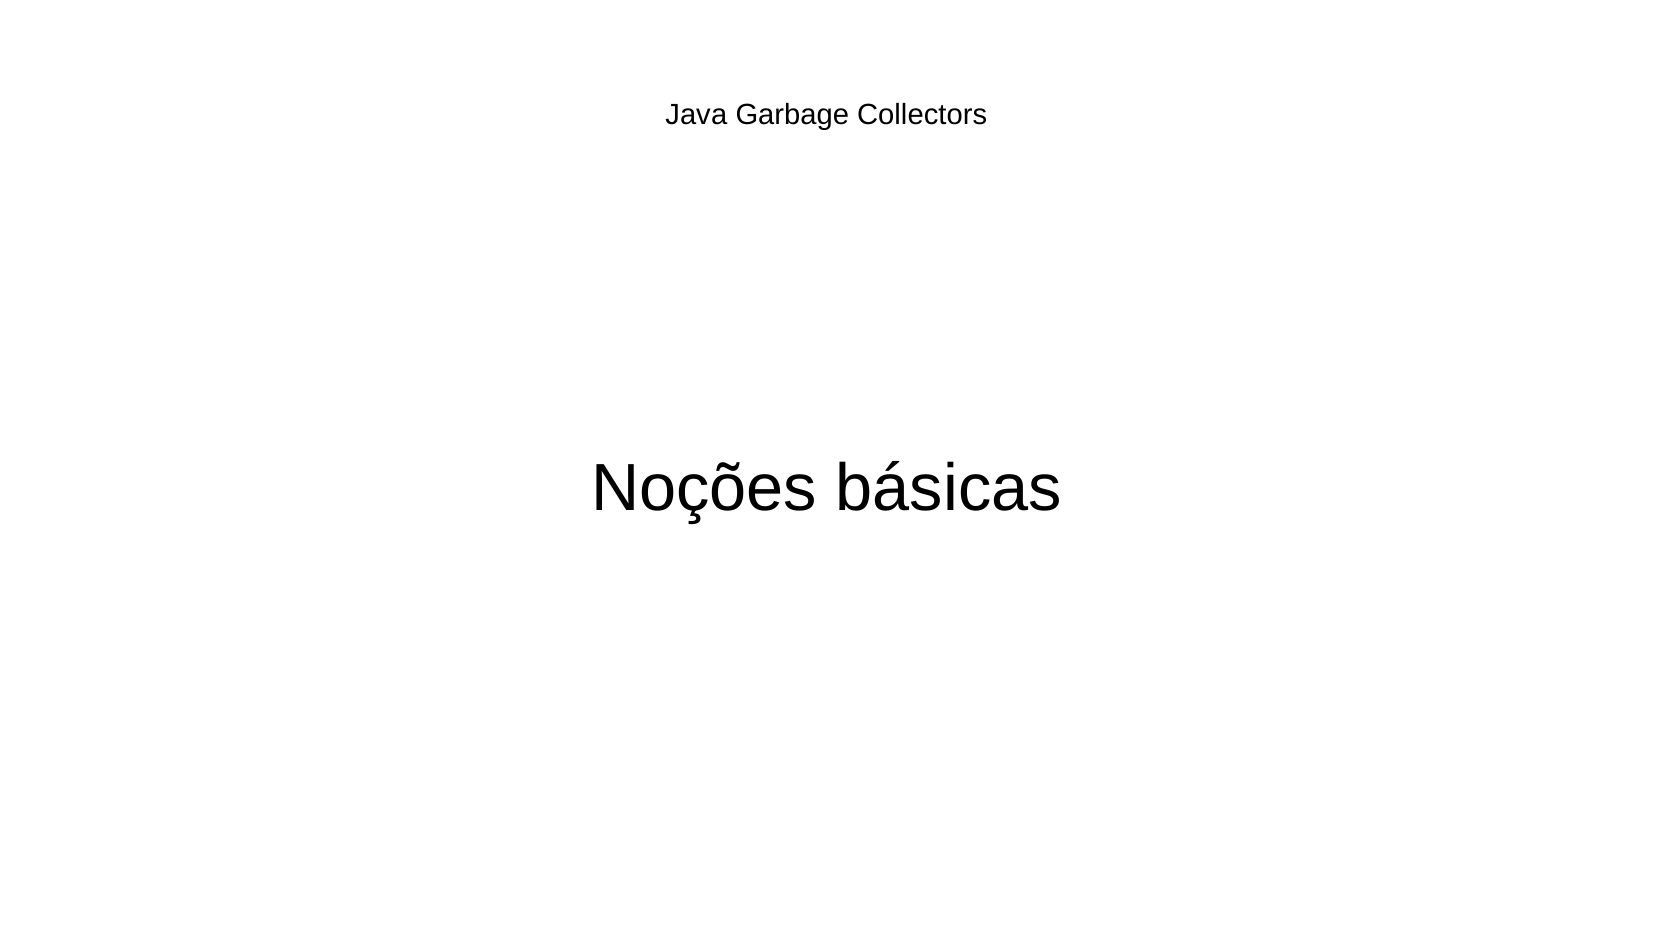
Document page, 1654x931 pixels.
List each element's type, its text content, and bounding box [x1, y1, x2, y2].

title Java Garbage Collectors [82, 37, 1571, 193]
subtitle Noções básicas [82, 217, 1571, 758]
